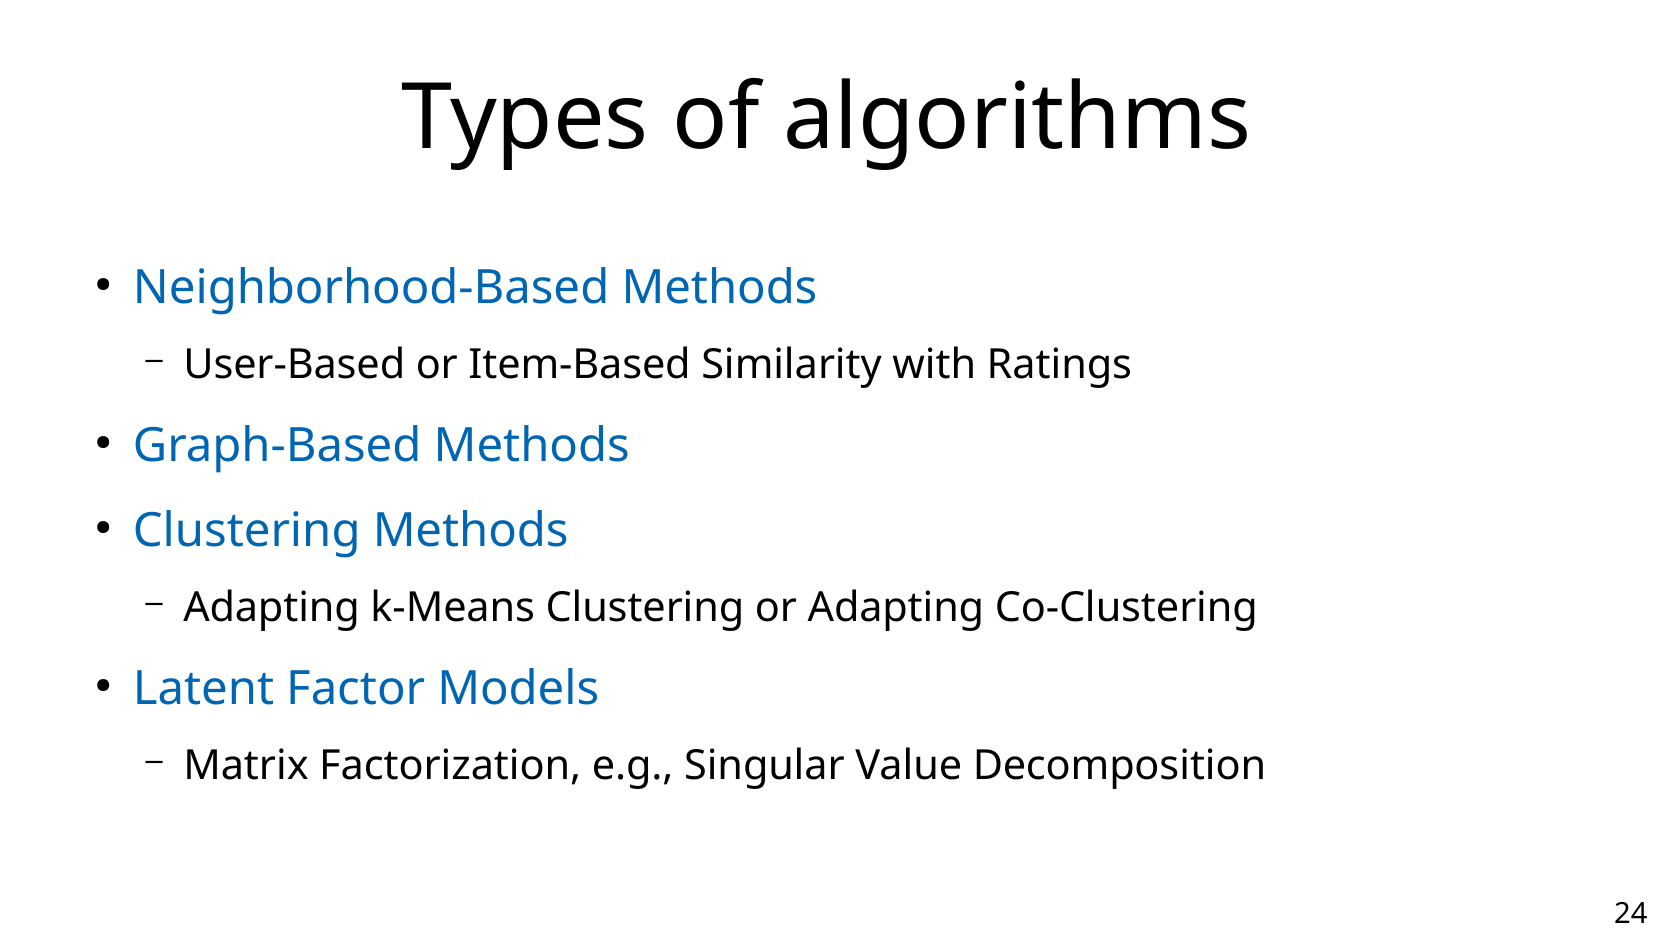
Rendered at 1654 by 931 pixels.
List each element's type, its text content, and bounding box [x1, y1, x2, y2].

title Types of algorithms [82, 1, 1571, 226]
list Neighborhood-Based Methods User-Based or Item-Based Similarity with Ratings Graph-Based Methods Clustering Methods Adapting k-Means Clustering or Adapting Co-Clustering Latent Factor Models Matrix Factorization, e.g., Singular Value Decomposition [82, 253, 1571, 793]
